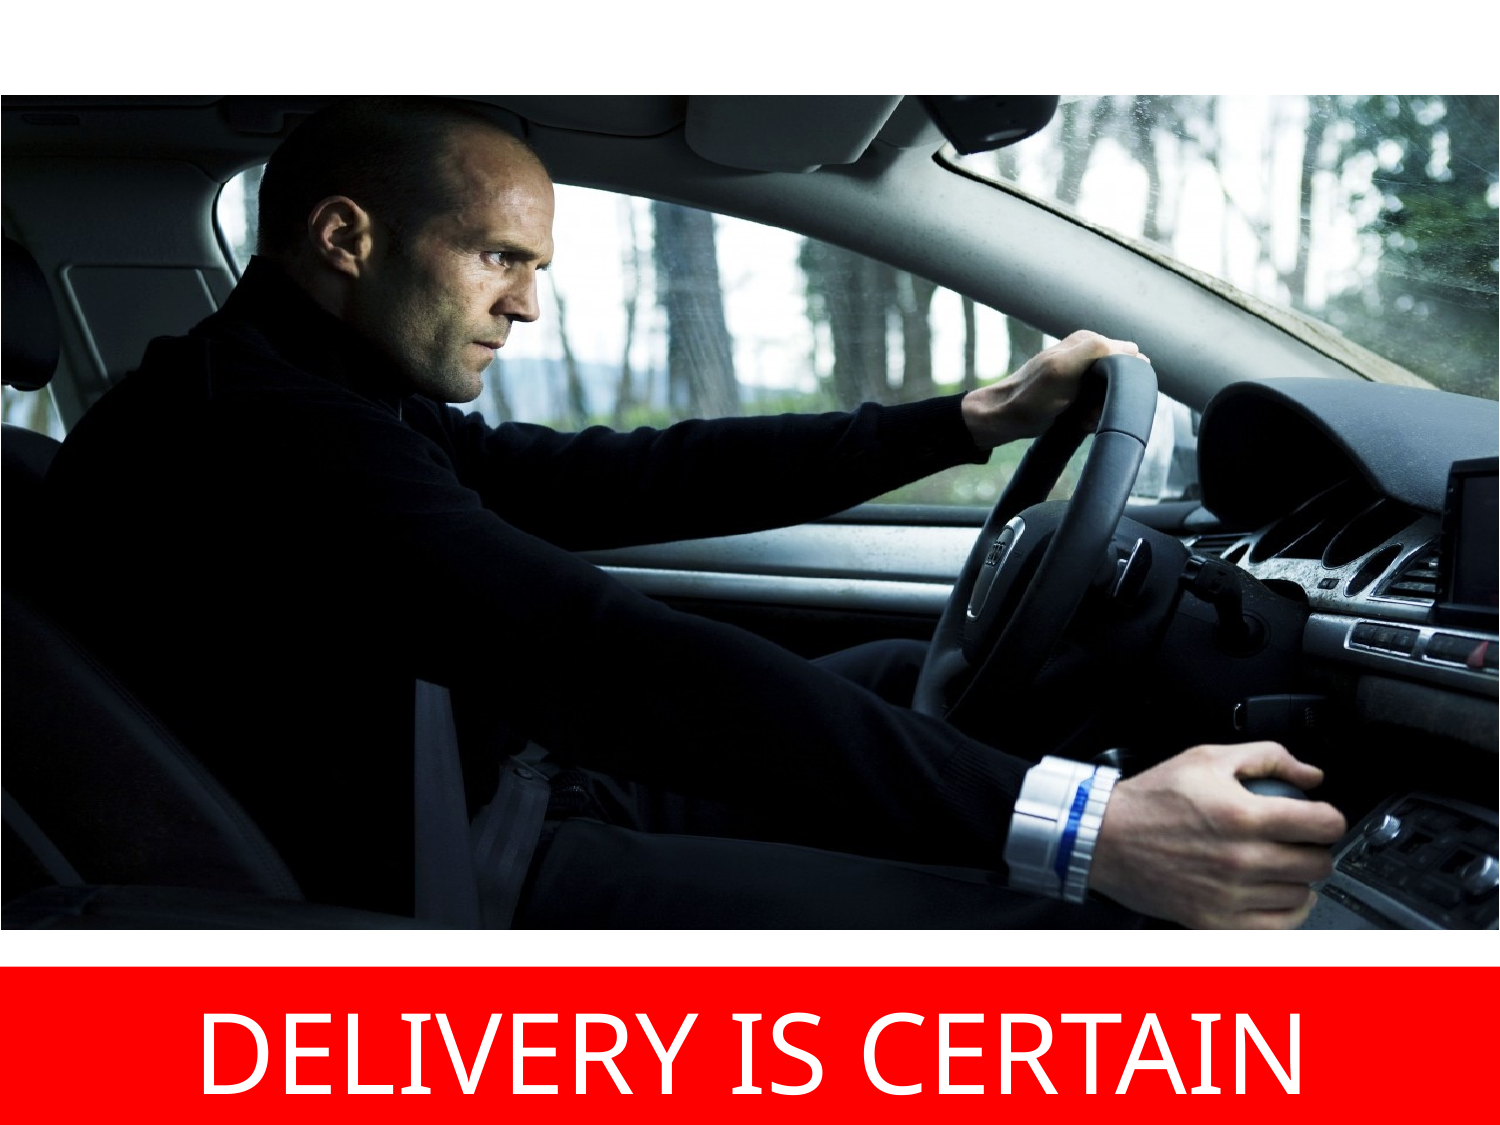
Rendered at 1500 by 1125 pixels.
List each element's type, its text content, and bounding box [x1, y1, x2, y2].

picture [1, 95, 1499, 931]
list DELIVERY IS CERTAIN [28, 974, 1478, 1125]
